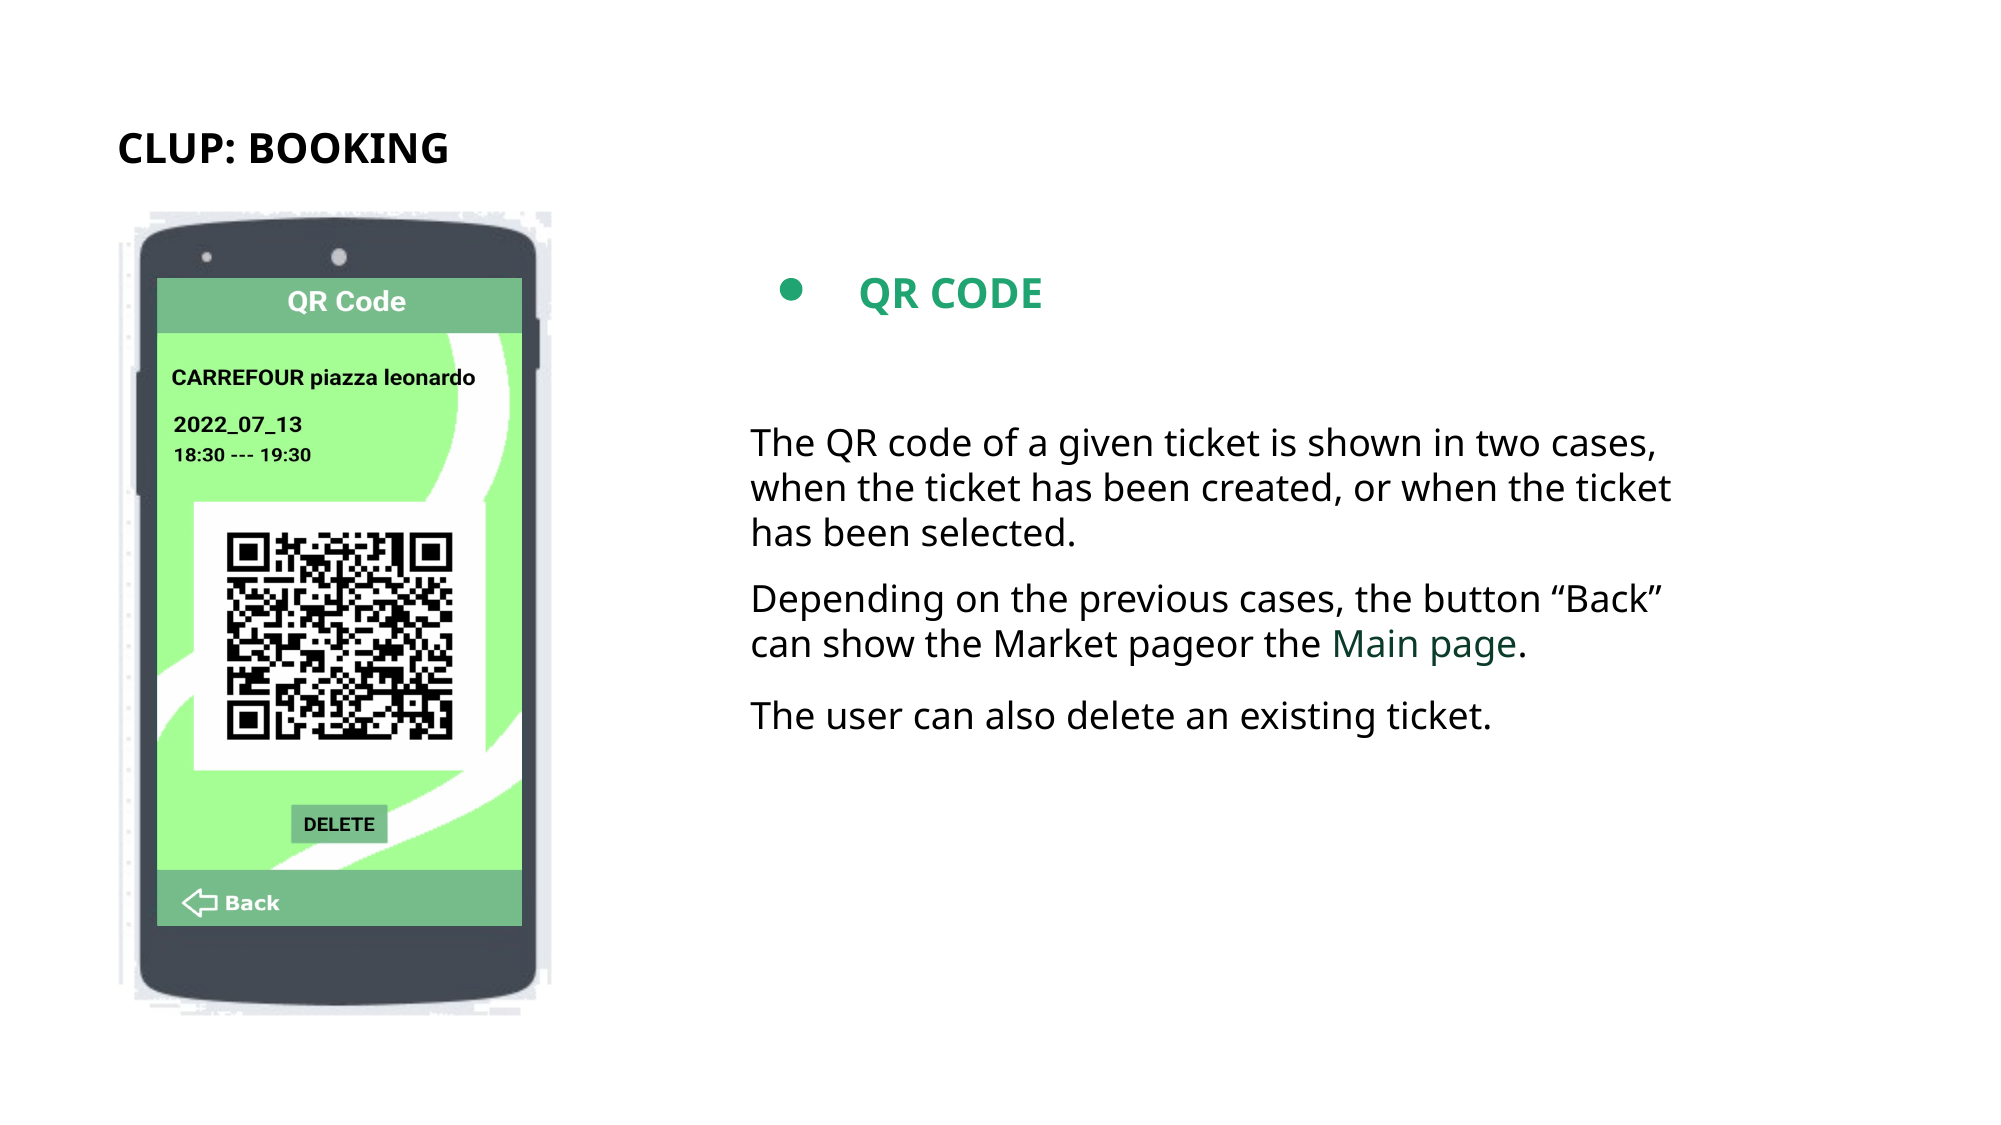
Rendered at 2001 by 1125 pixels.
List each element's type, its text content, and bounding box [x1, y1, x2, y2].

text_box QR CODE [843, 264, 1442, 315]
text_box [779, 278, 803, 301]
text_box The QR code of a given ticket is shown in two cases, when the ticket has been created, or when the ticket has been selected. Depending on the previous cases, the button “Back” can show the Market page or the Main page. The user can also delete an existing ticket. [735, 411, 1704, 818]
picture [83, 181, 593, 1047]
title CLUP: BOOKING [102, 118, 1056, 230]
